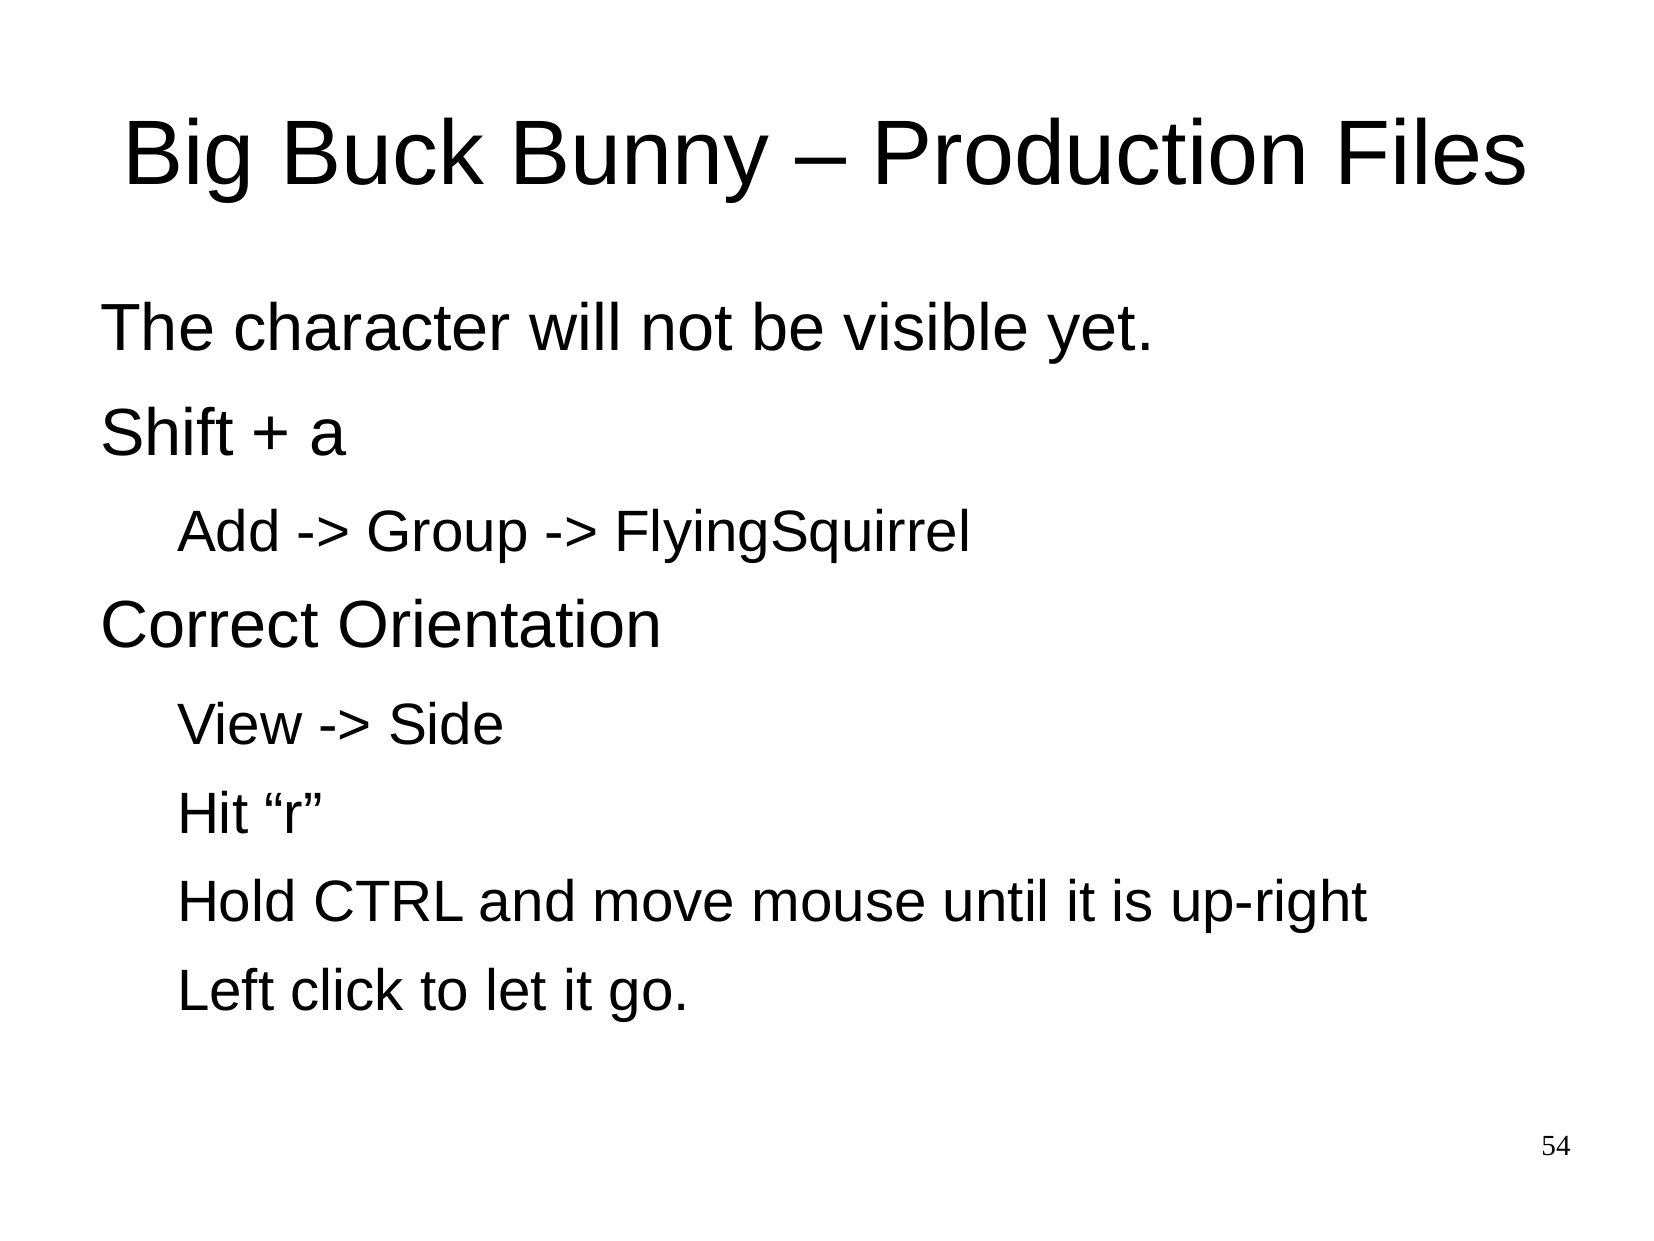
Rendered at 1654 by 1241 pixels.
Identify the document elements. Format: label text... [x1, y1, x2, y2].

list The character will not be visible yet. Shift + a Add -> Group -> FlyingSquirrel Correct Orientation View -> Side Hit “r” Hold CTRL and move mouse until it is up-right Left click to let it go. [82, 290, 1571, 1094]
title Big Buck Bunny – Production Files [82, 49, 1571, 257]
